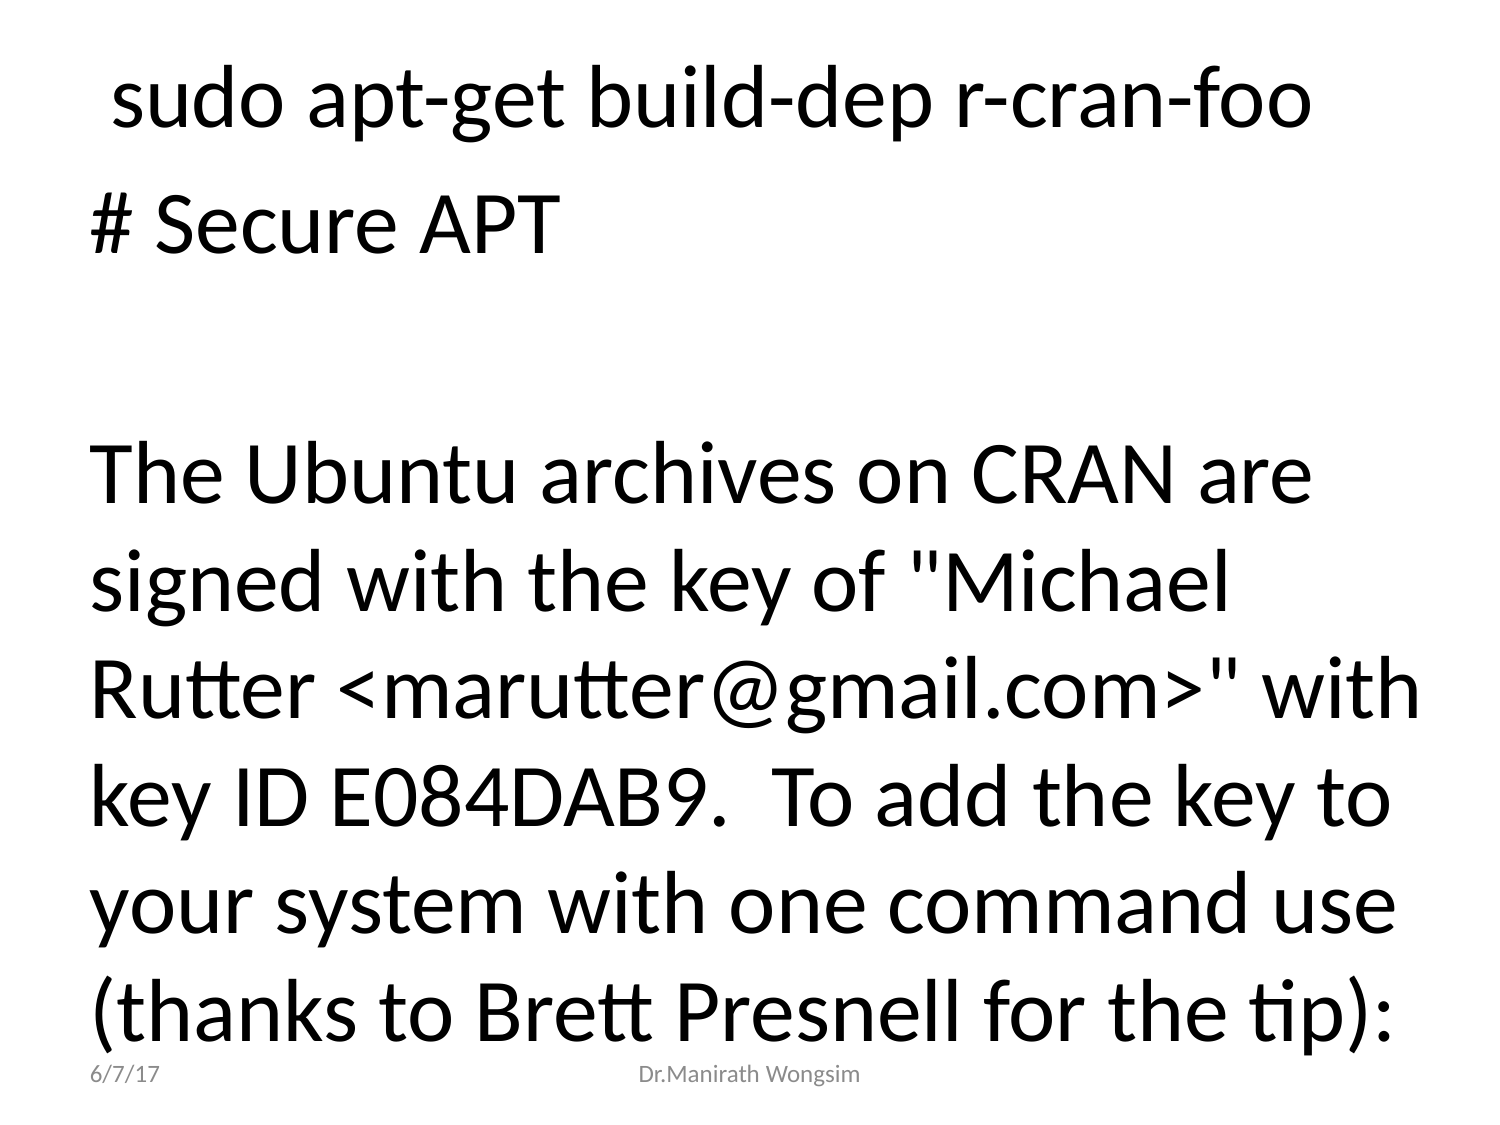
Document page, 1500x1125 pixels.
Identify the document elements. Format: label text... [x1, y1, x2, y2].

text_box Dr.Manirath Wongsim [512, 1042, 988, 1103]
text_box sudo apt-get build-dep r-cran-foo # Secure APT The Ubuntu archives on CRAN are signed with the key of "Michael Rutter <marutter@gmail.com>" with key ID E084DAB9. To add the key to your system with one command use (thanks to Brett Presnell for the tip): sudo apt-key adv --keyserver keyserver.ubuntu.com --recv-keys E084DAB9 An alternate method can be used by retrieving the key with gpg --keyserver keyserver.ubuntu.com --recv-key E084DAB9 and then feed it to apt-key with gpg -a --export E084DAB9 | sudo apt-key add - Some people have reported difficulties using this approach. The issue is usually related to a firewall blocking port 11371. If the first gpg command fails, you may want to try (thanks to Mischan Toosarani for the tip): gpg --keyserver hkp://keyserver.ubuntu.com:80 --recv-keys E084DAB9 and then feed it to apt-key with gpg -a --export E084DAB9 | sudo apt-key add - Another alternative approach is to search for the key at http://keyserver.ubuntu.com:11371/ and copy the key to a plain text file, say key.txt. Then, feed the key to apt-key with sudo apt-key add key.txt [74, 30, 1483, 1125]
text_box 6/7/17 [74, 1042, 425, 1103]
